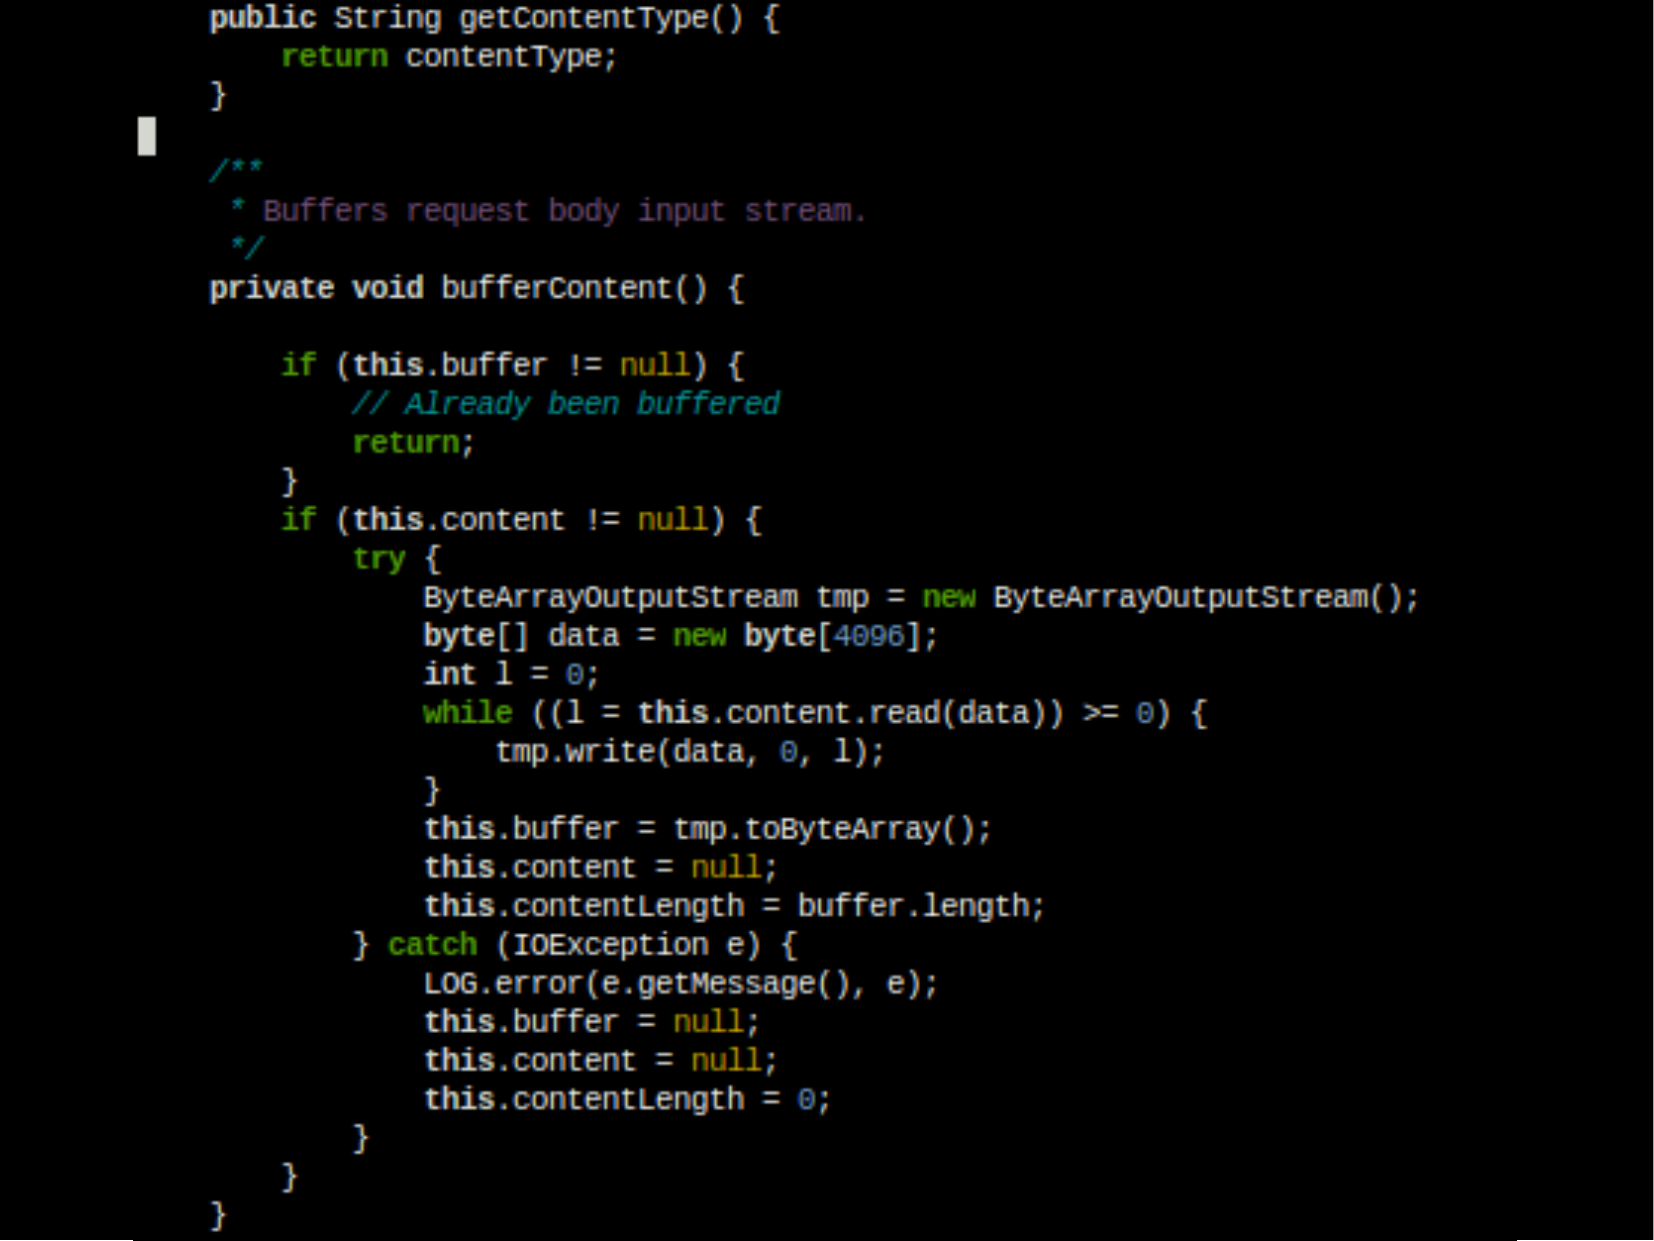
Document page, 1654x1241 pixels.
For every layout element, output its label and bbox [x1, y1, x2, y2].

picture [133, 0, 1517, 1241]
